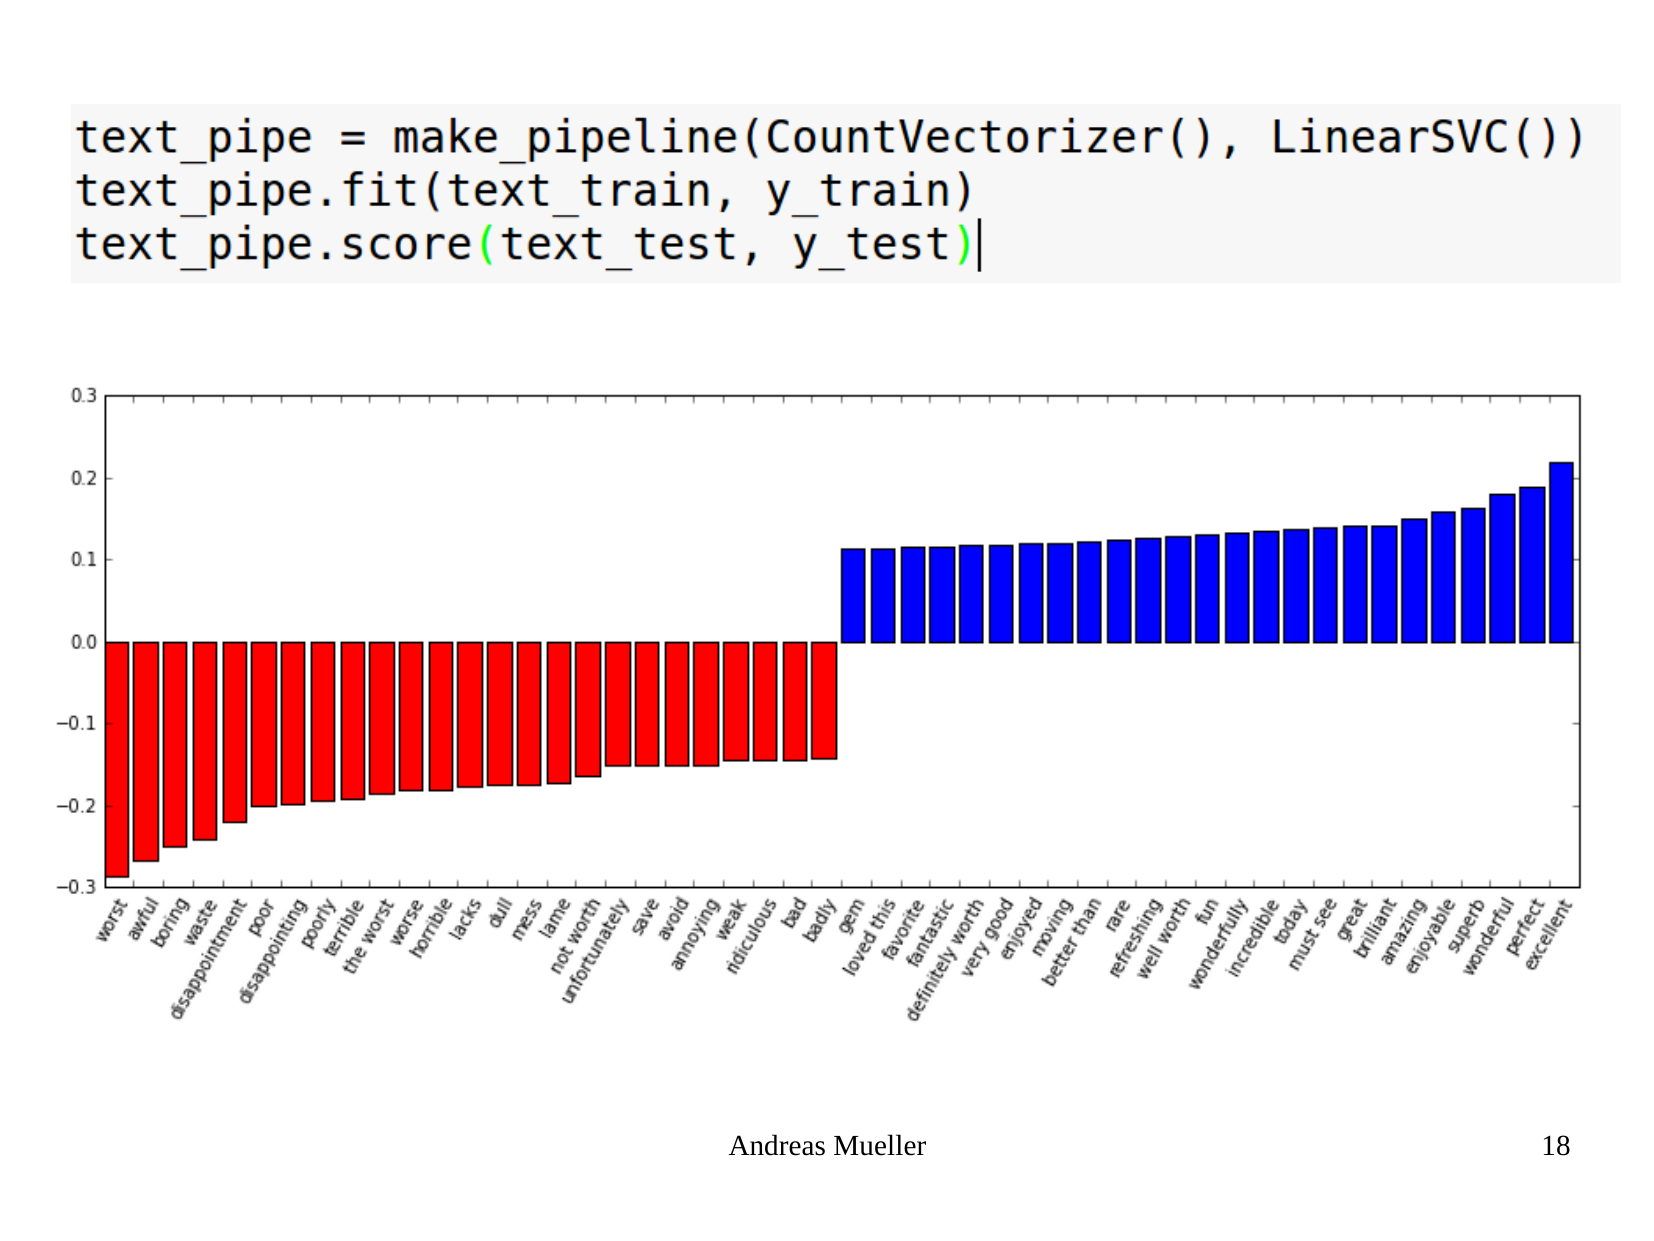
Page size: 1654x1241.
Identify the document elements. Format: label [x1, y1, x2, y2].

picture [45, 376, 1590, 1036]
picture [71, 104, 1621, 284]
